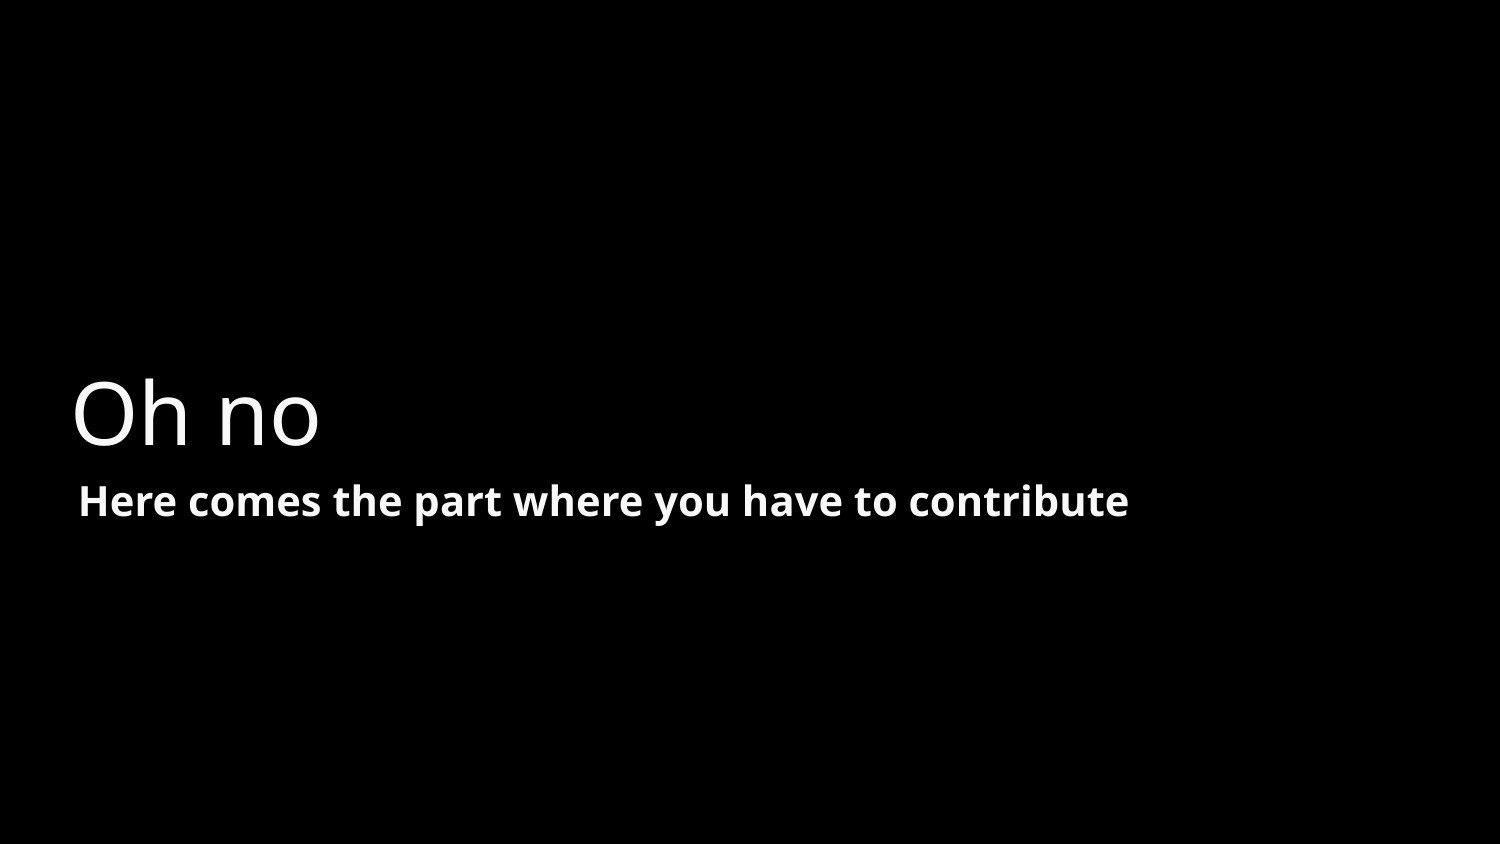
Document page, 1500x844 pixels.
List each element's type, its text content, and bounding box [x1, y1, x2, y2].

title Oh no [70, 357, 1416, 470]
text_box Here comes the part where you have to contribute [62, 450, 1235, 541]
